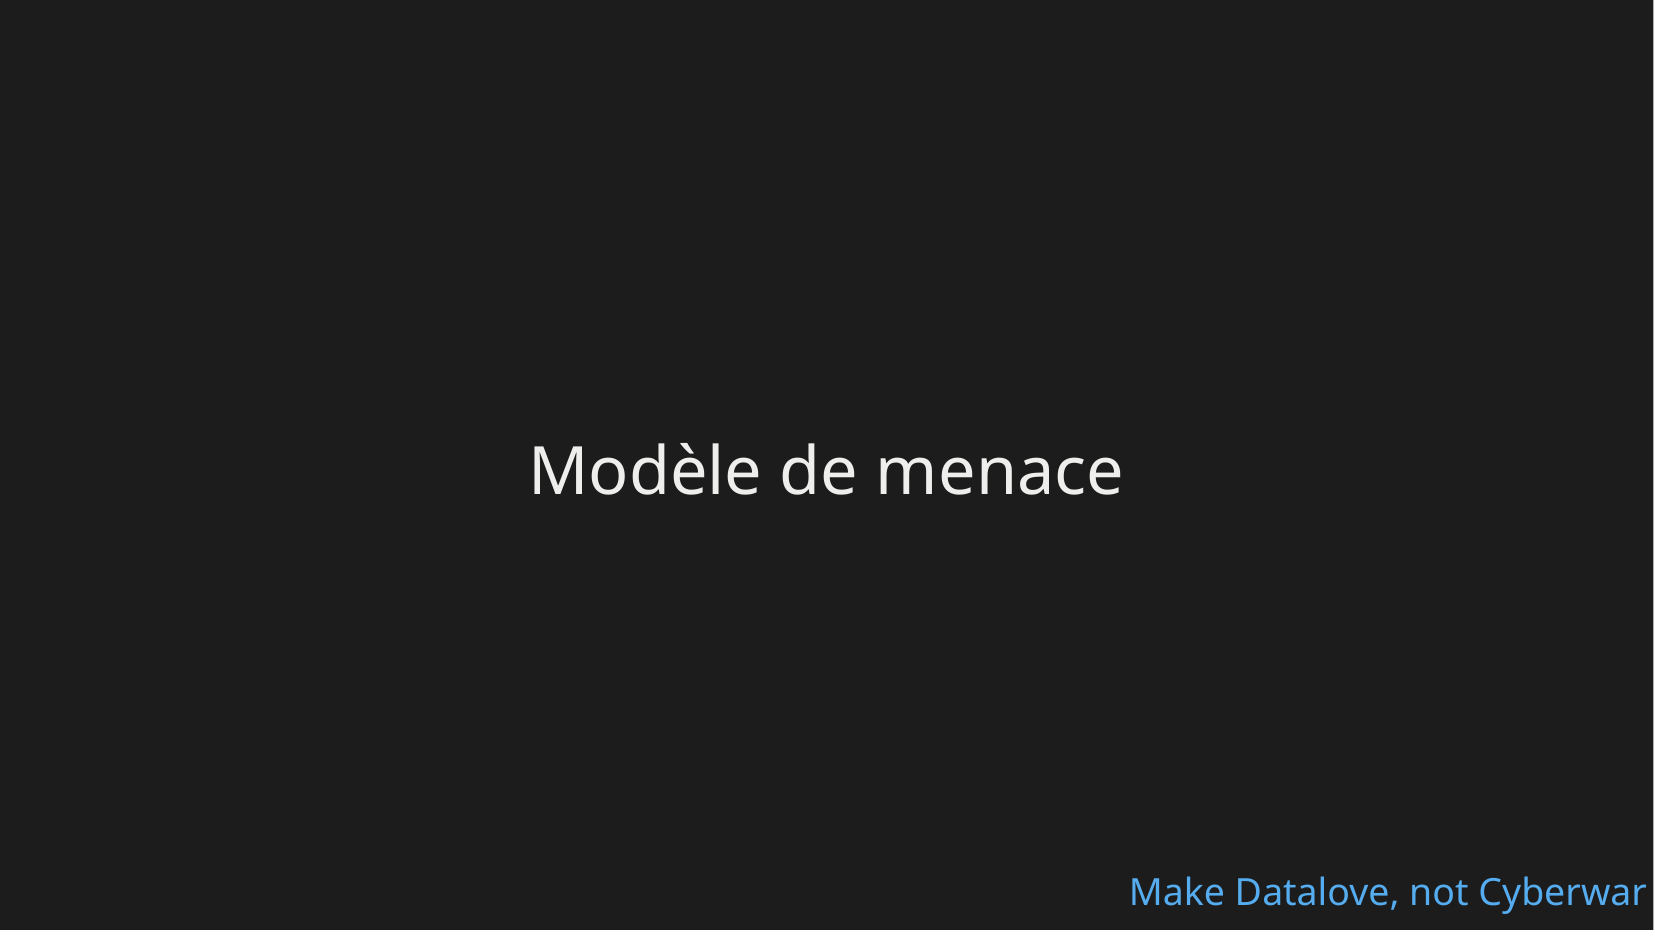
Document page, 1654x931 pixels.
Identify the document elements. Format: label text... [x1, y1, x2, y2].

text_box Make Datalove, not Cyberwar [1114, 858, 1624, 911]
text_box Modèle de menace [82, 36, 1571, 900]
